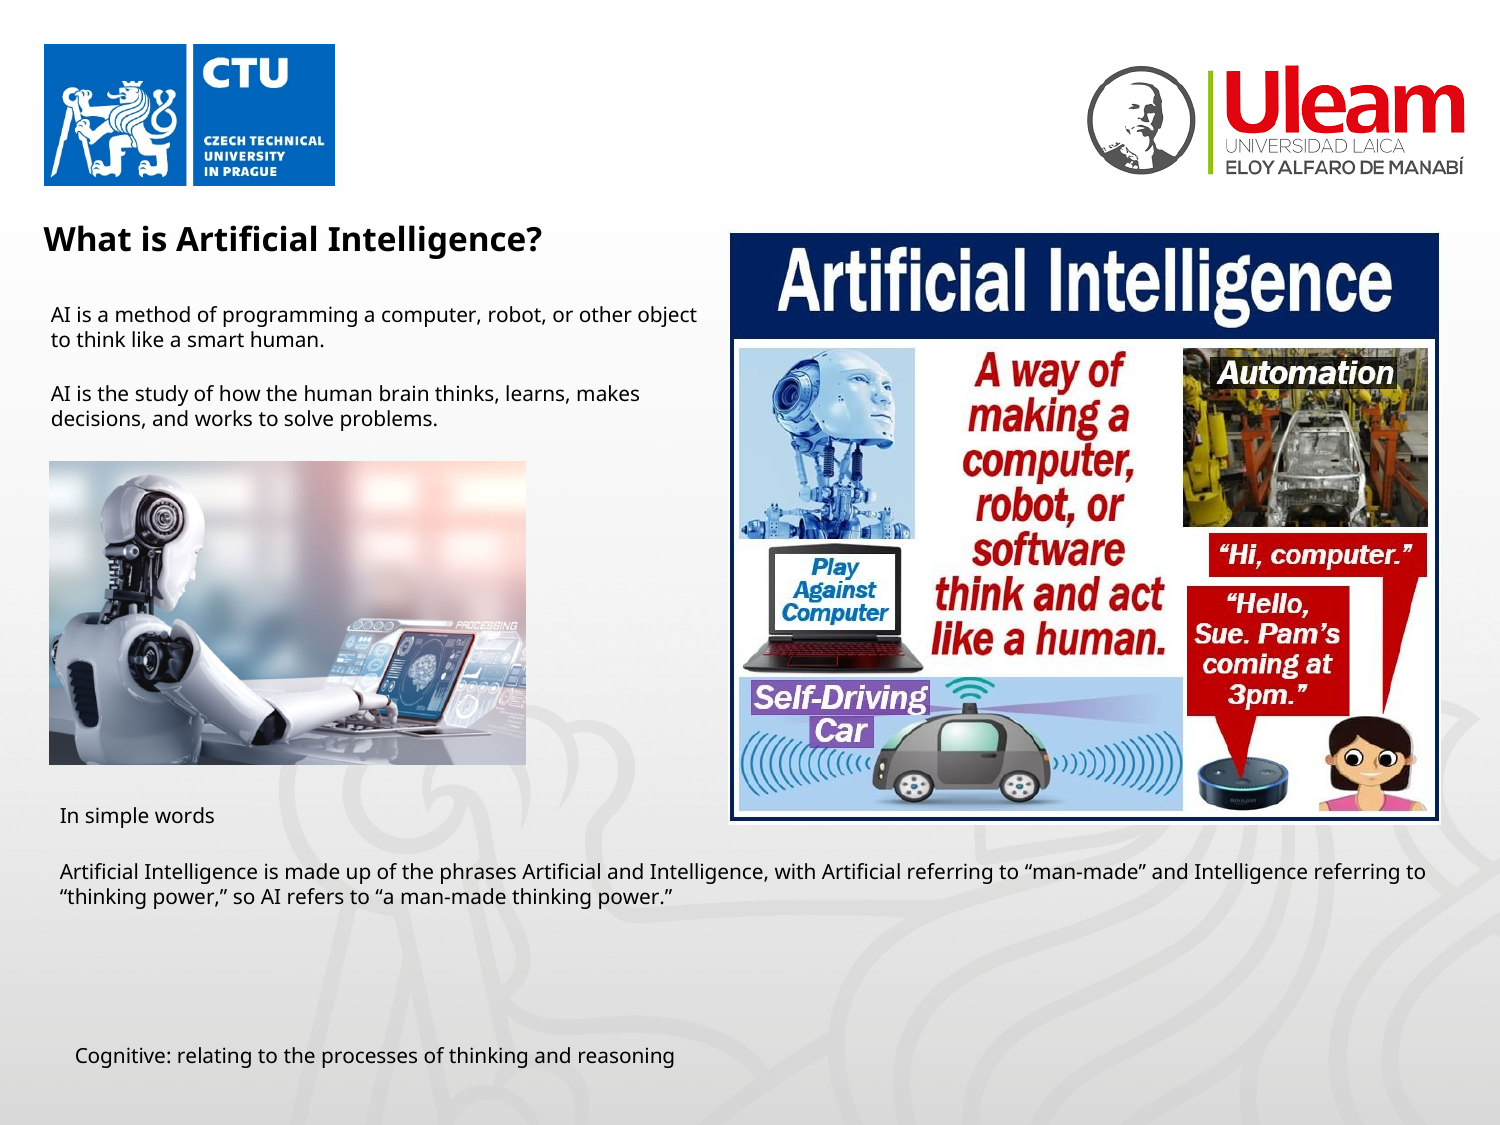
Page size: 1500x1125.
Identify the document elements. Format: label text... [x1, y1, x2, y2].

text_box In simple words Artificial Intelligence is made up of the phrases Artificial and Intelligence, with Artificial referring to “man-made” and Intelligence referring to “thinking power,” so AI refers to “a man-made thinking power.” [45, 795, 1486, 1031]
picture [0, 0, 1500, 1125]
text_box What is Artificial Intelligence? [28, 211, 624, 337]
text_box AI is a method of programming a computer, robot, or other object to think like a smart human. AI is the study of how the human brain thinks, learns, makes decisions, and works to solve problems. [36, 294, 721, 438]
text_box Cognitive: relating to the processes of thinking and reasoning [60, 1035, 796, 1100]
